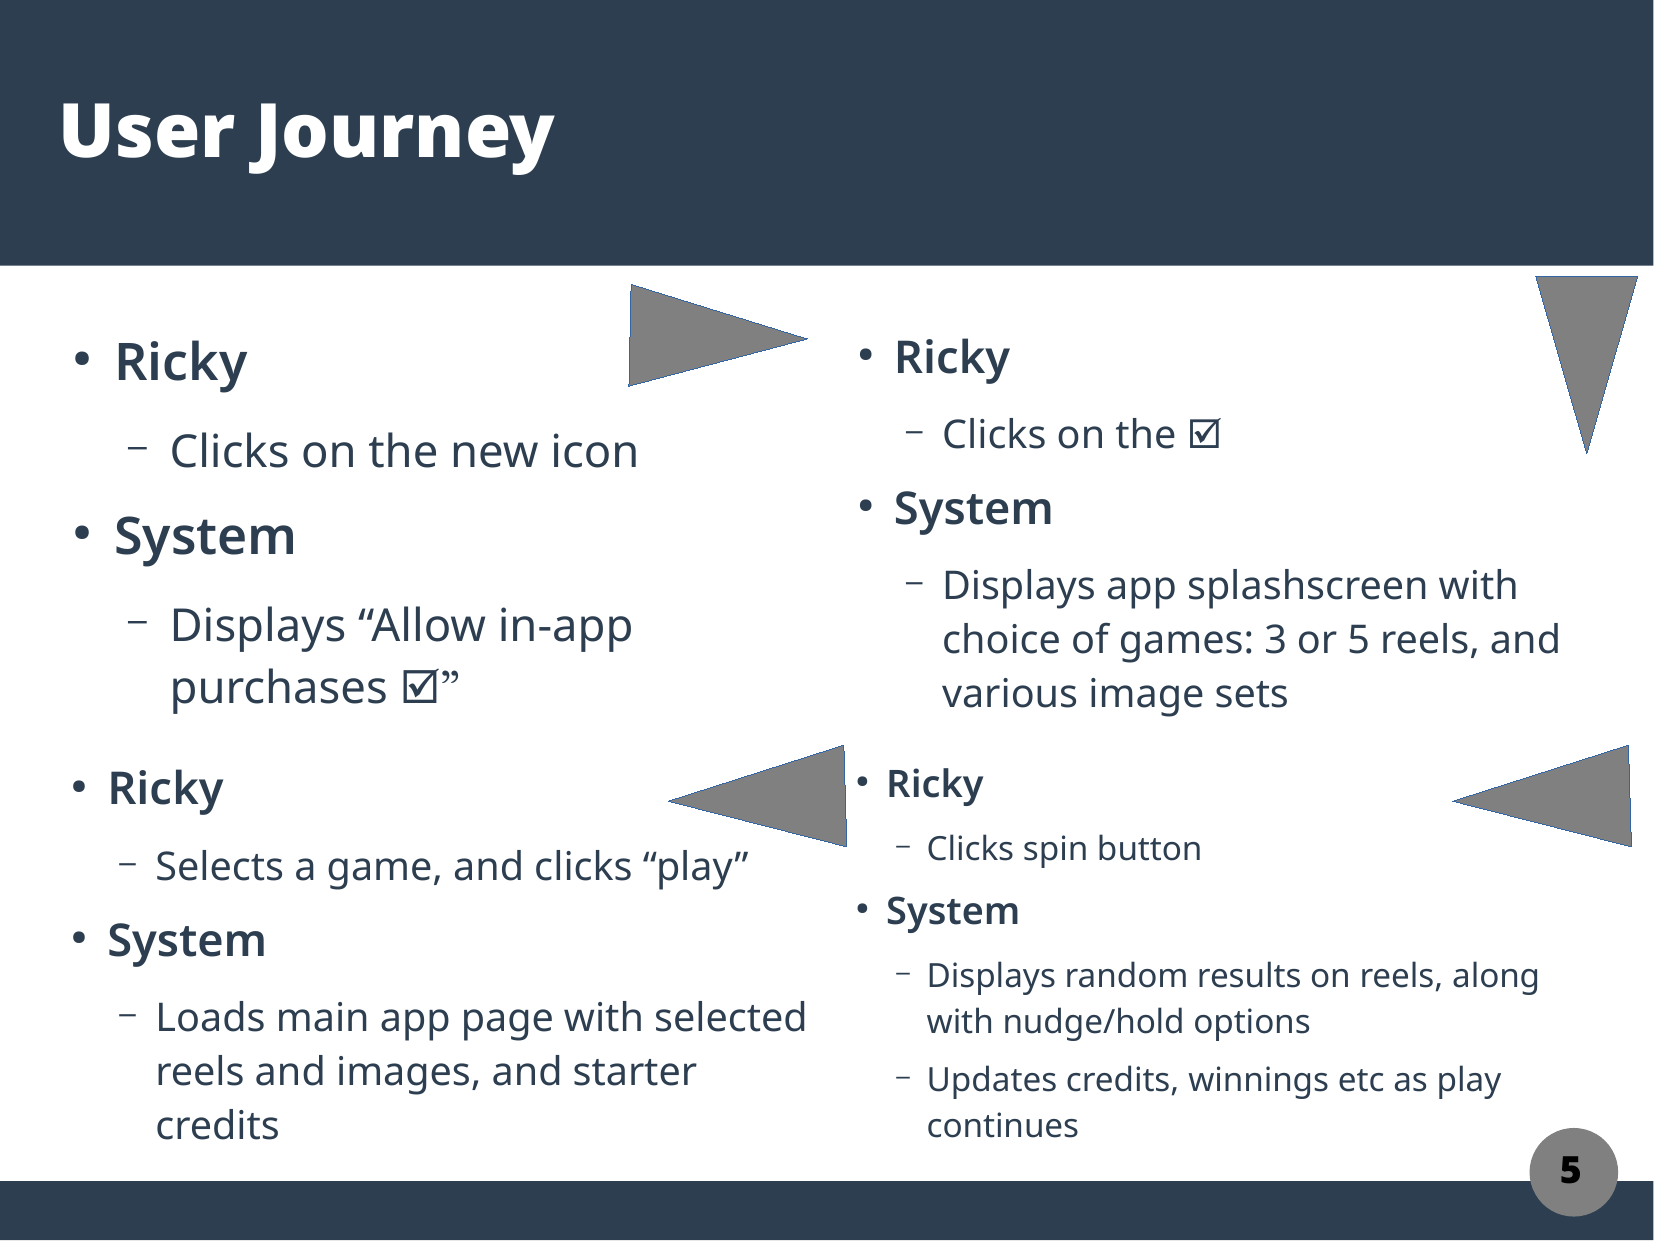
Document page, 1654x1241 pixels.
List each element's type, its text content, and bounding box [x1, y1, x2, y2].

text_box [1535, 276, 1638, 454]
text_box [668, 745, 847, 847]
list Ricky Clicks on the new icon System Displays “Allow in-app purchases ” [59, 324, 809, 720]
list Ricky Clicks spin button System Displays random results on reels, along with nudge/hold options Updates credits, winnings etc as play continues [845, 756, 1596, 1151]
list Ricky Selects a game, and clicks “play” System Loads main app page with selected reels and images, and starter credits [59, 756, 809, 1151]
text_box [628, 284, 808, 387]
text_box [1452, 745, 1632, 847]
title User Journey [59, 49, 1595, 207]
list Ricky Clicks on the  System Displays app splashscreen with choice of games: 3 or 5 reels, and various image sets [845, 324, 1596, 720]
